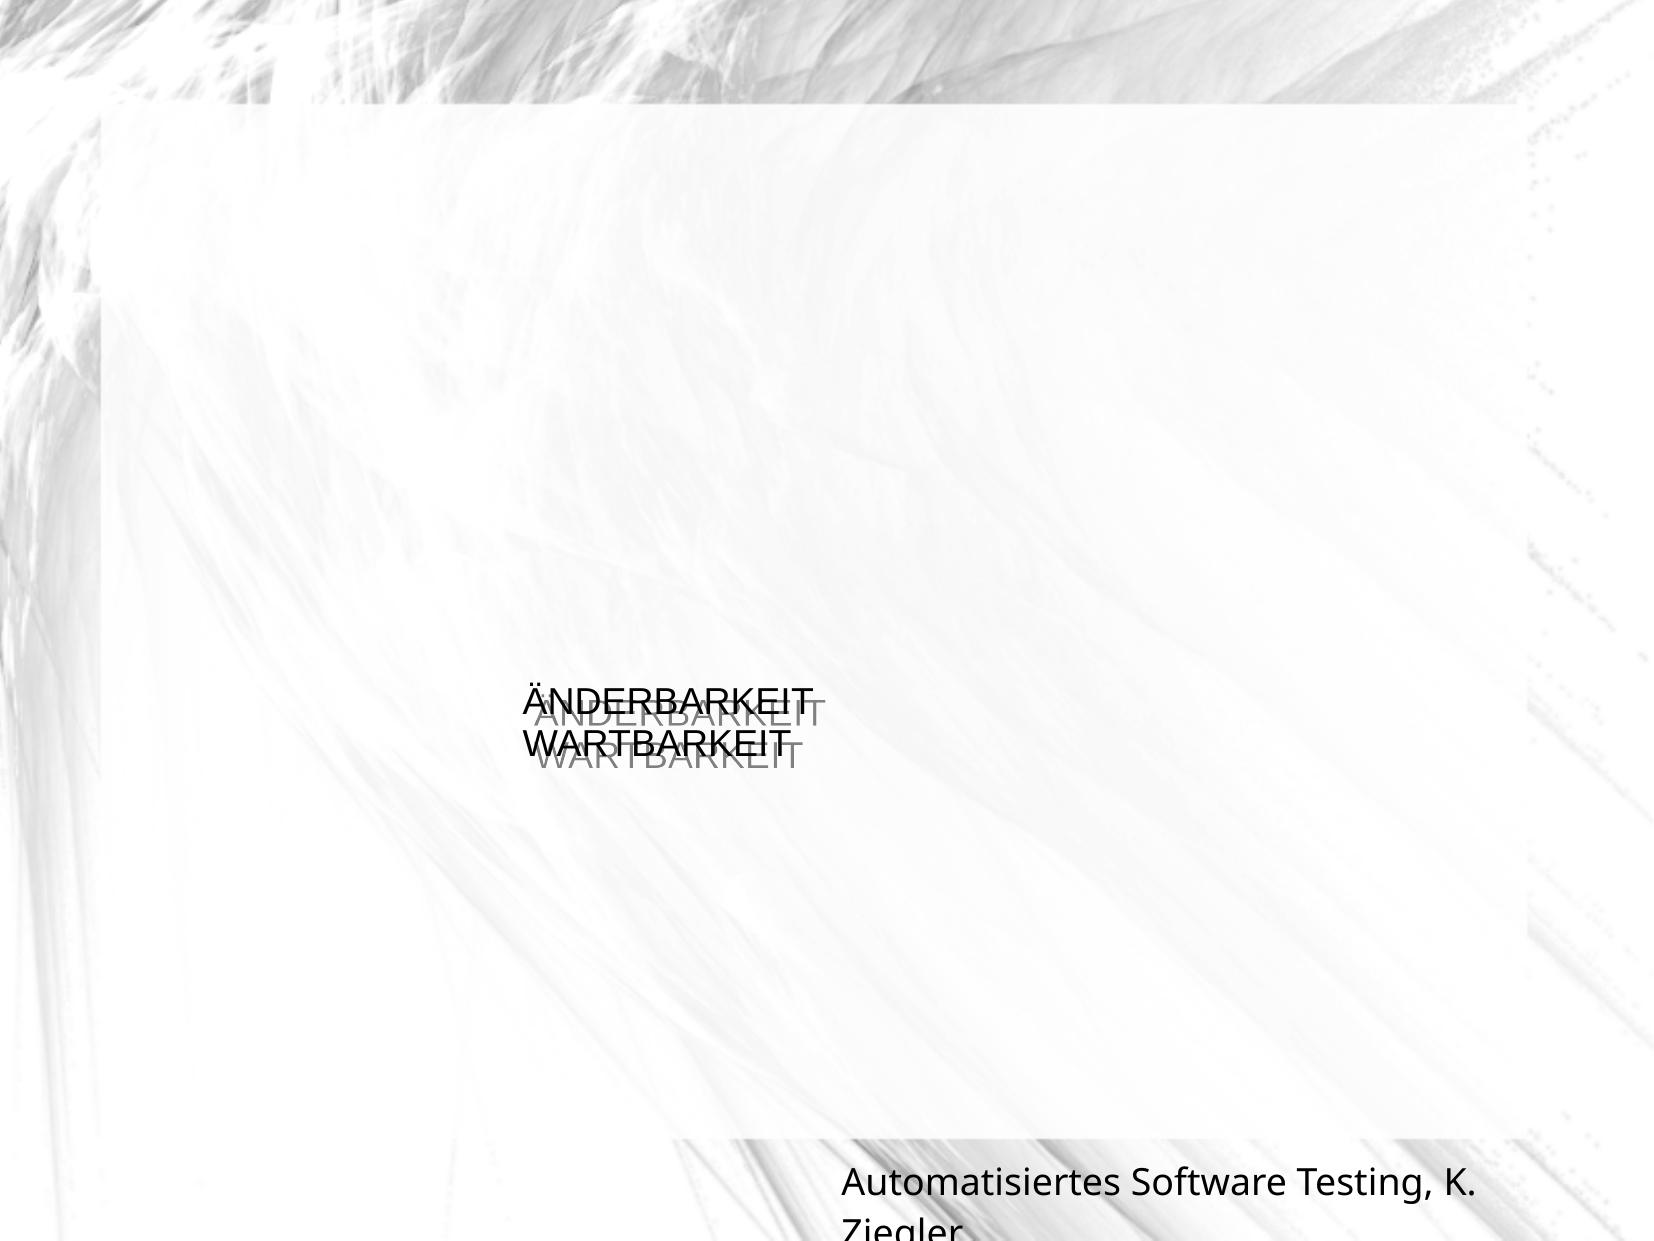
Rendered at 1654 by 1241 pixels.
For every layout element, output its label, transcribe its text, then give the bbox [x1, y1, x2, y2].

picture [878, 1228, 888, 1234]
text_box Automatisiertes Software Testing, K. Ziegler [826, 1147, 1618, 1210]
picture [932, 1228, 942, 1234]
text_box ÄNDERBARKEIT WARTBARKEIT [507, 673, 830, 773]
picture [0, 0, 1654, 1241]
picture [898, 1228, 910, 1241]
